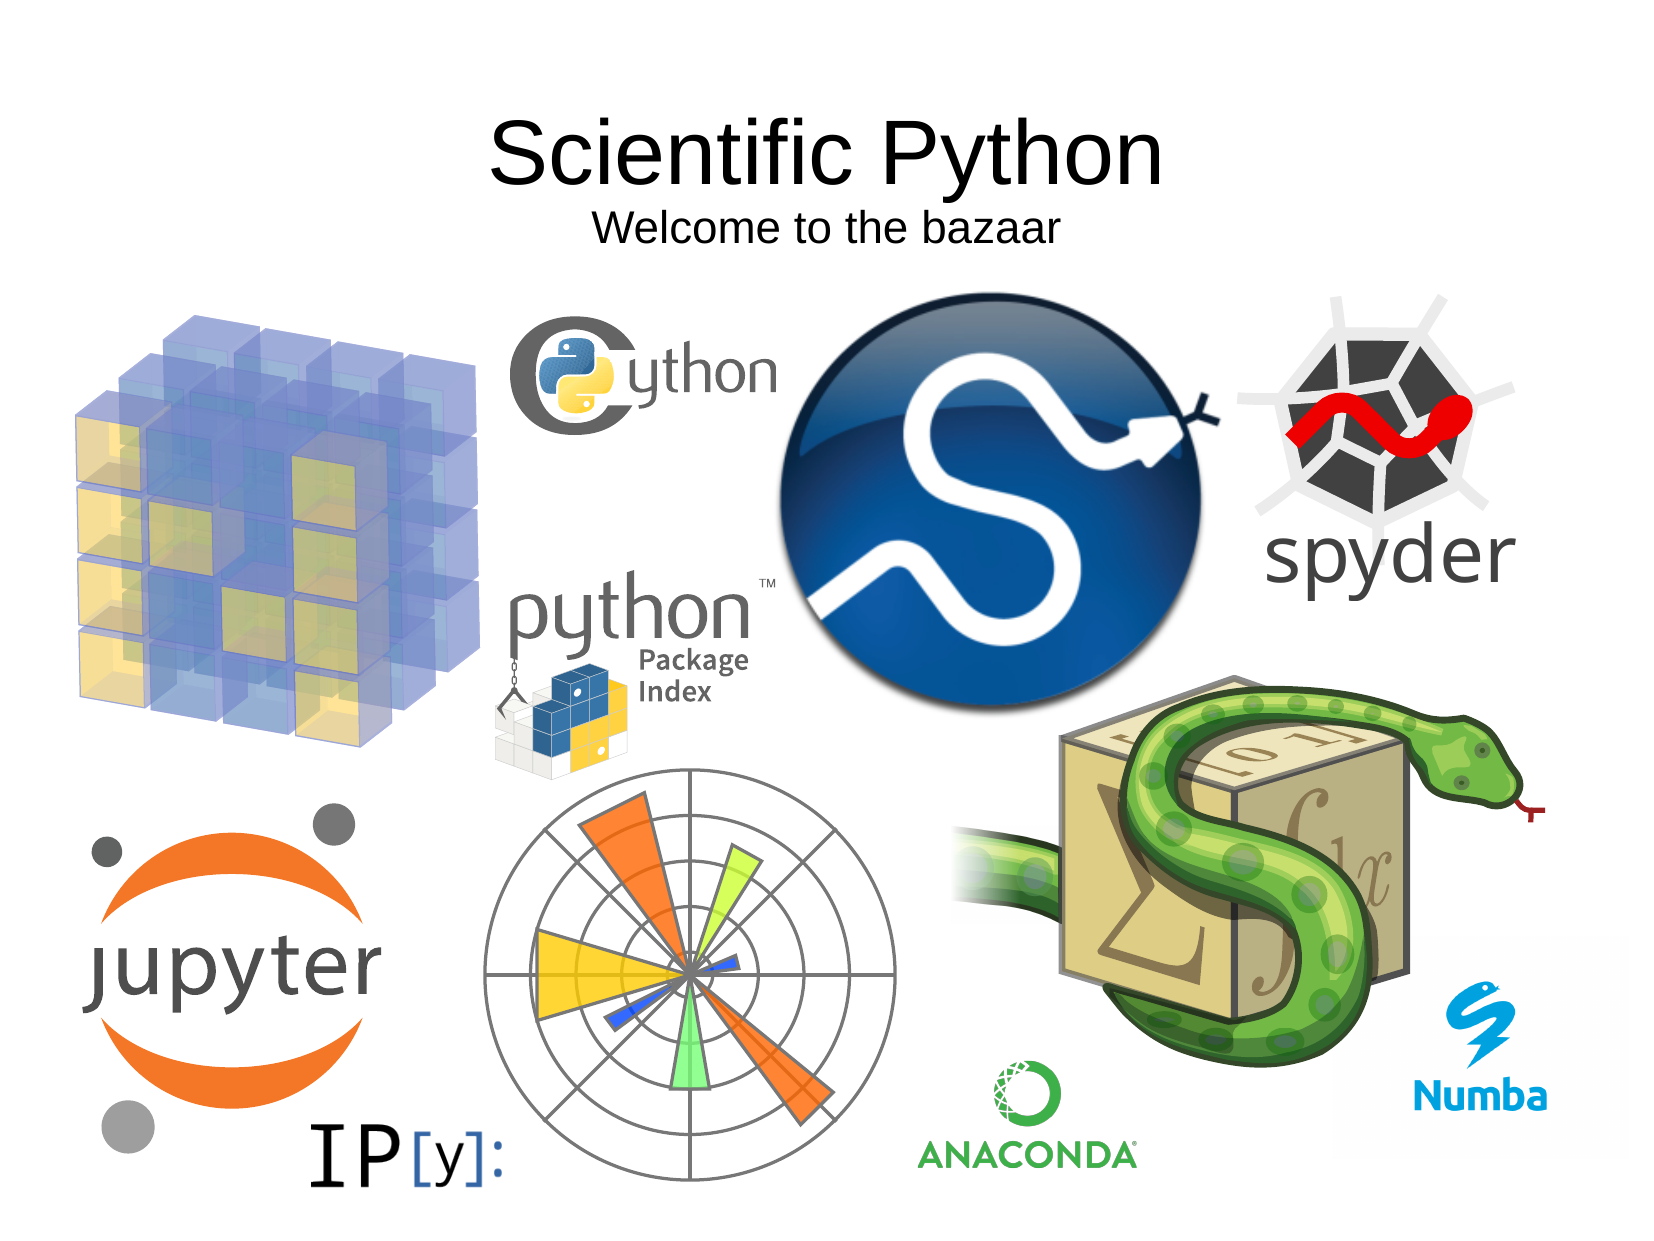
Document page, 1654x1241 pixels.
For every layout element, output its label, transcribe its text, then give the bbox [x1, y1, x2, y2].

picture [75, 267, 1629, 1193]
picture [75, 315, 481, 748]
text_box Welcome to the bazaar [489, 195, 1165, 313]
title Scientific Python [82, 49, 1571, 257]
